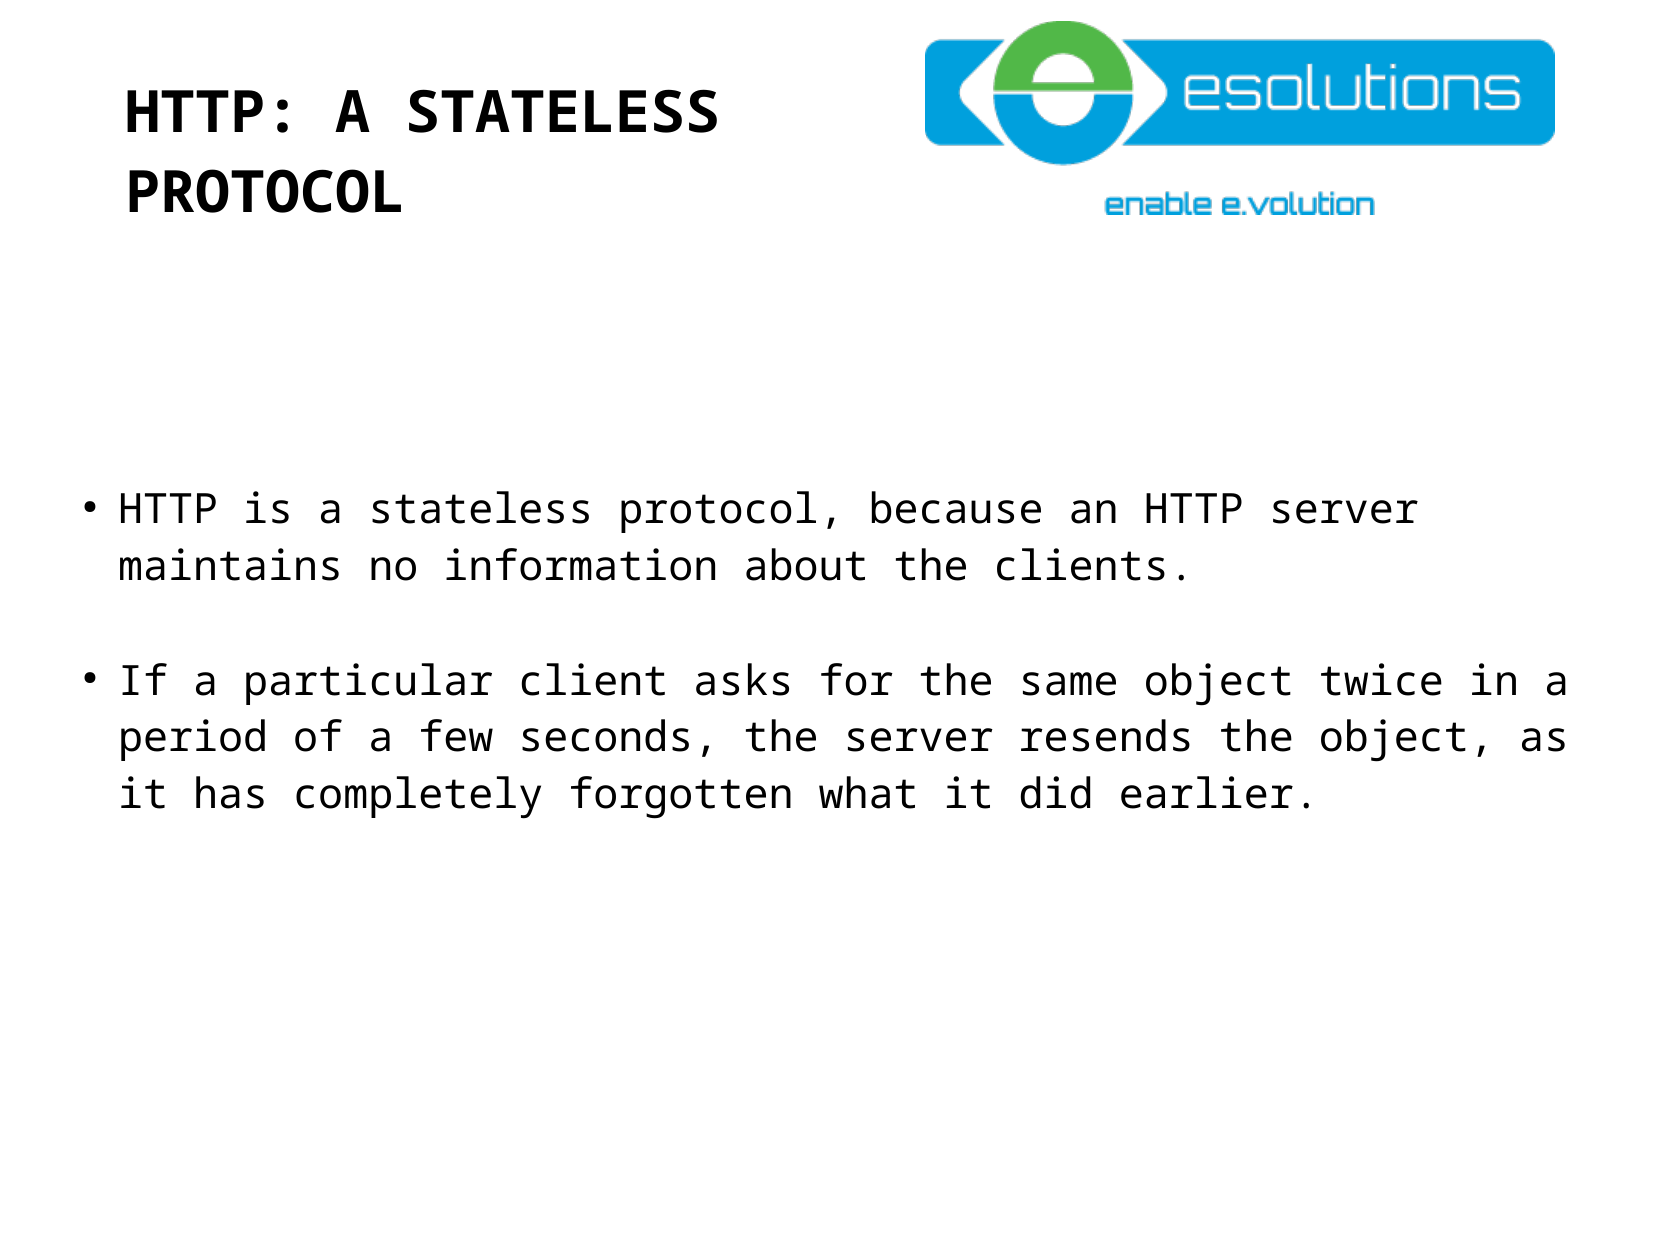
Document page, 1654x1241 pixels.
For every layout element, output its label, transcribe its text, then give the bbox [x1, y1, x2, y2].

picture [1226, 201, 1236, 205]
picture [1366, 64, 1385, 110]
picture [1390, 75, 1396, 110]
text_box HTTP: A STATELESS PROTOCOL [75, 63, 916, 217]
picture [1360, 201, 1370, 215]
picture [1185, 75, 1220, 110]
picture [1130, 201, 1139, 215]
picture [1226, 75, 1261, 110]
picture [1110, 201, 1120, 205]
picture [1267, 75, 1302, 110]
picture [1197, 201, 1208, 205]
picture [925, 21, 1555, 215]
picture [1403, 75, 1438, 110]
picture [1340, 201, 1351, 211]
picture [1169, 201, 1179, 211]
picture [1325, 75, 1361, 110]
subtitle HTTP is a stateless protocol, because an HTTP server maintains no information about the clients. If a particular client asks for the same object twice in a period of a few seconds, the server resends the object, as it has completely forgotten what it did earlier. [82, 215, 1571, 1086]
picture [1444, 75, 1479, 110]
picture [1485, 75, 1521, 110]
picture [1307, 64, 1319, 110]
